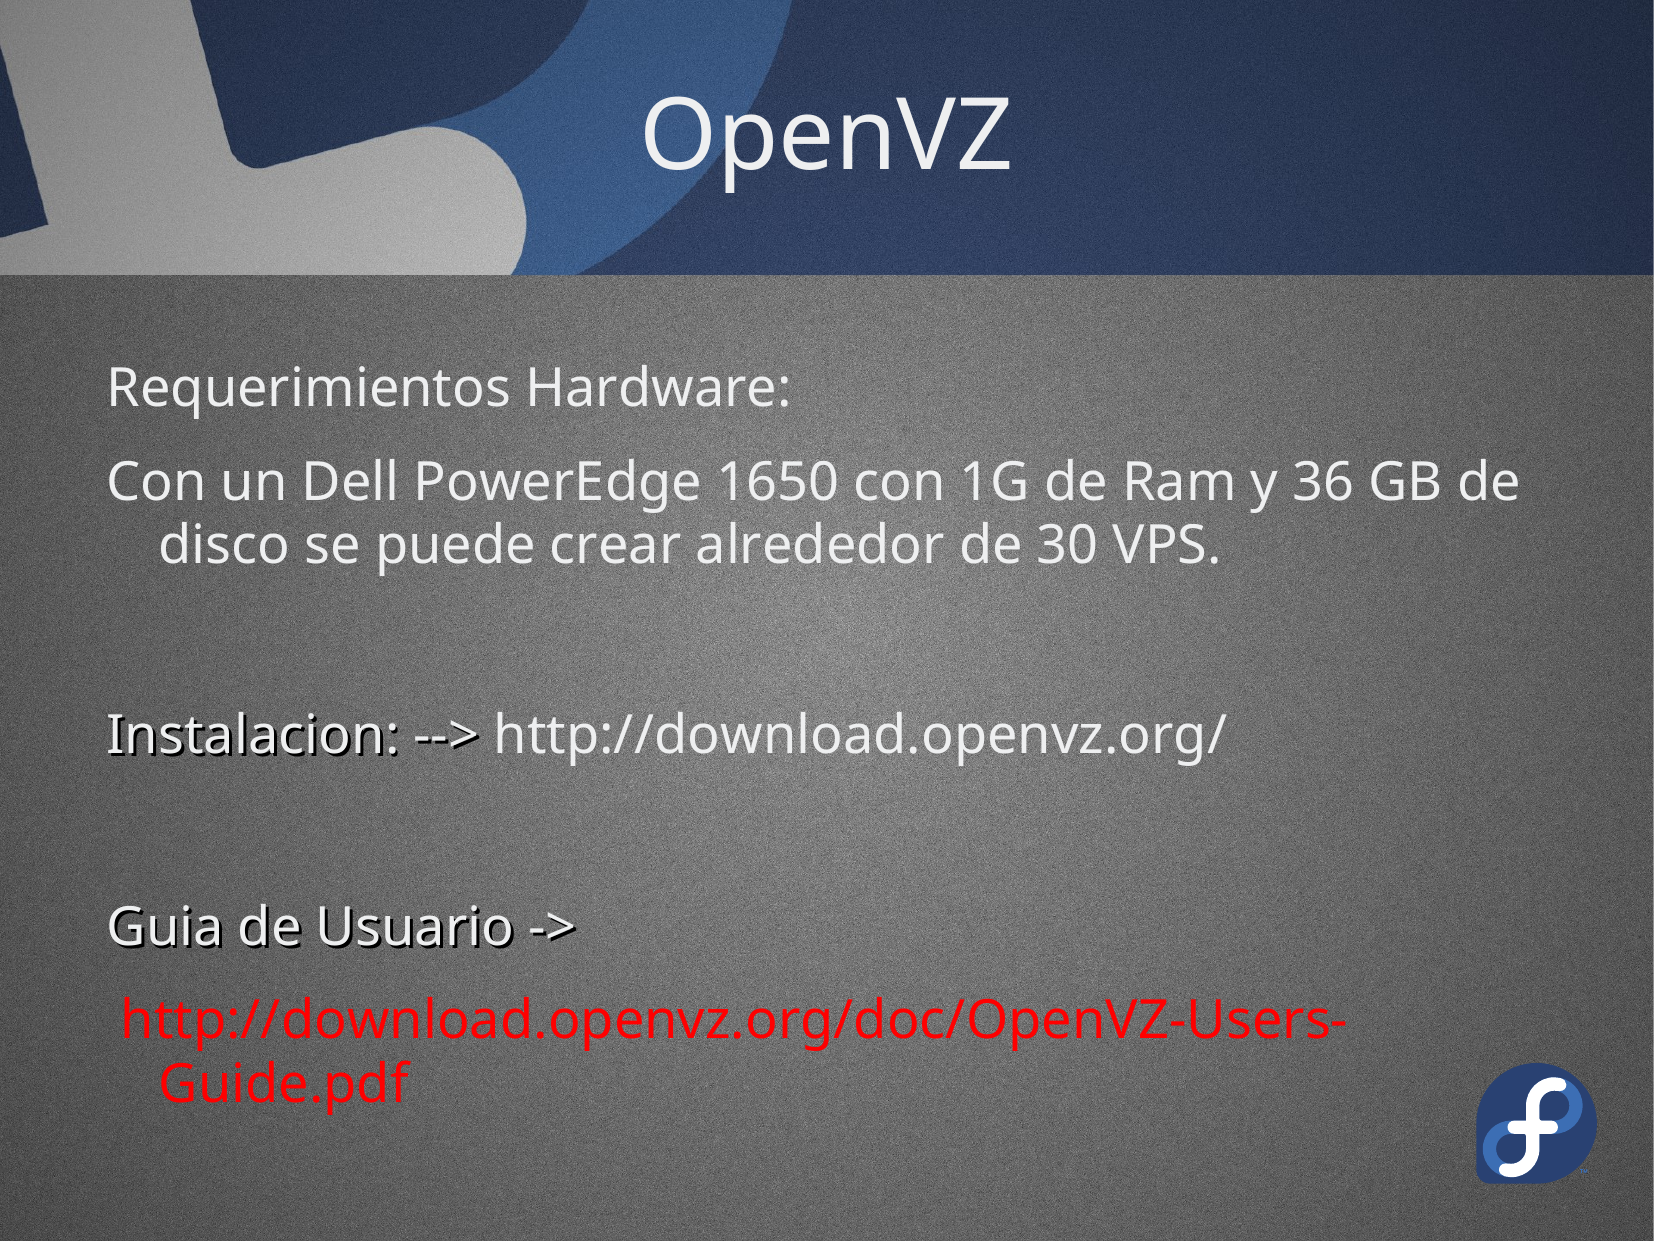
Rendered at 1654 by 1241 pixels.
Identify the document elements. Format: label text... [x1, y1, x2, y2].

picture [0, 0, 1654, 1241]
text_box Requerimientos Hardware: Con un Dell PowerEdge 1650 con 1G de Ram y 36 GB de disco se puede crear alrededor de 30 VPS. Instalacion: --> http://download.openvz.org/ Guia de Usuario -> http://download.openvz.org/doc/OpenVZ-Users-Guide.pdf [88, 354, 1565, 1064]
text_box OpenVZ [88, 29, 1565, 237]
